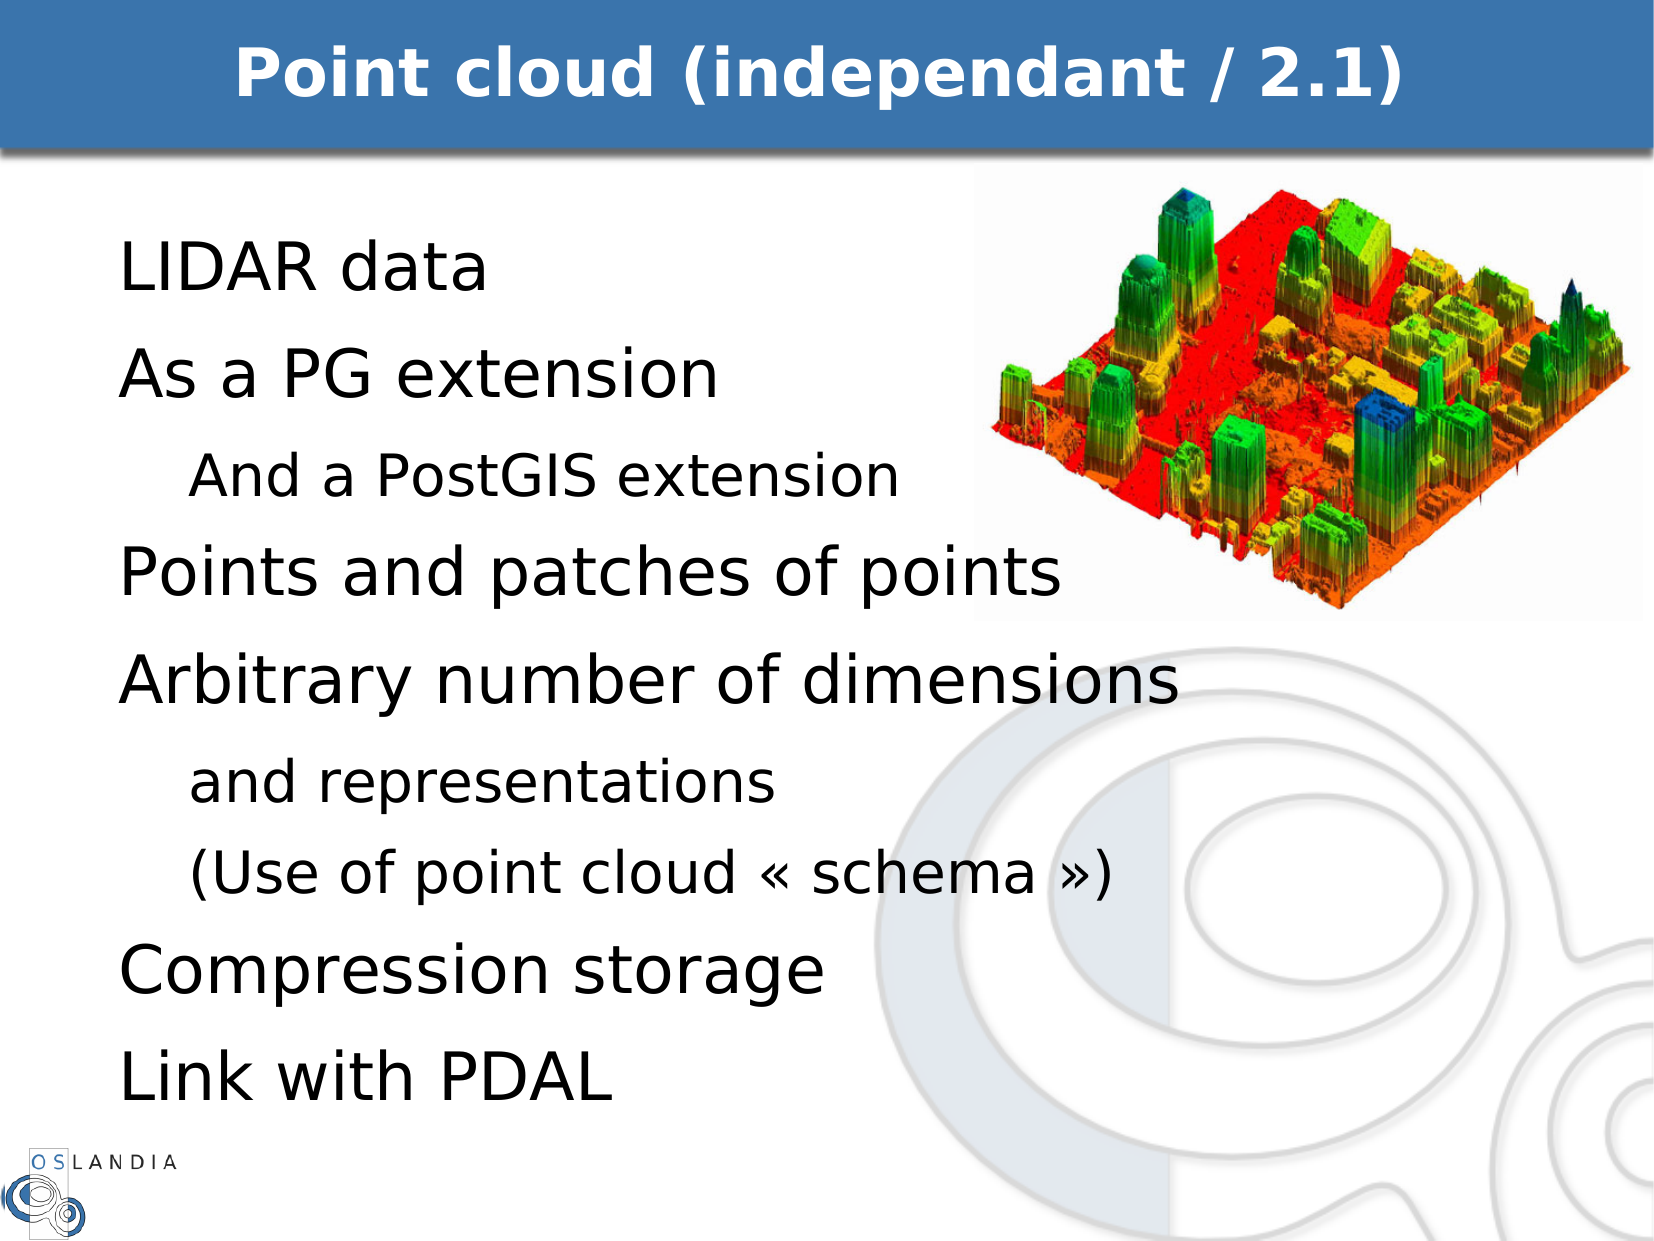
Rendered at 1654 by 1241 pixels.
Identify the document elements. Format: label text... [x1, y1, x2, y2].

title Point cloud (independant / 2.1) [76, 0, 1565, 148]
list LIDAR data As a PG extension And a PostGIS extension Points and patches of points Arbitrary number of dimensions and representations (Use of point cloud « schema ») Compression storage Link with PDAL [47, 228, 1536, 1214]
picture [0, 0, 1654, 1241]
